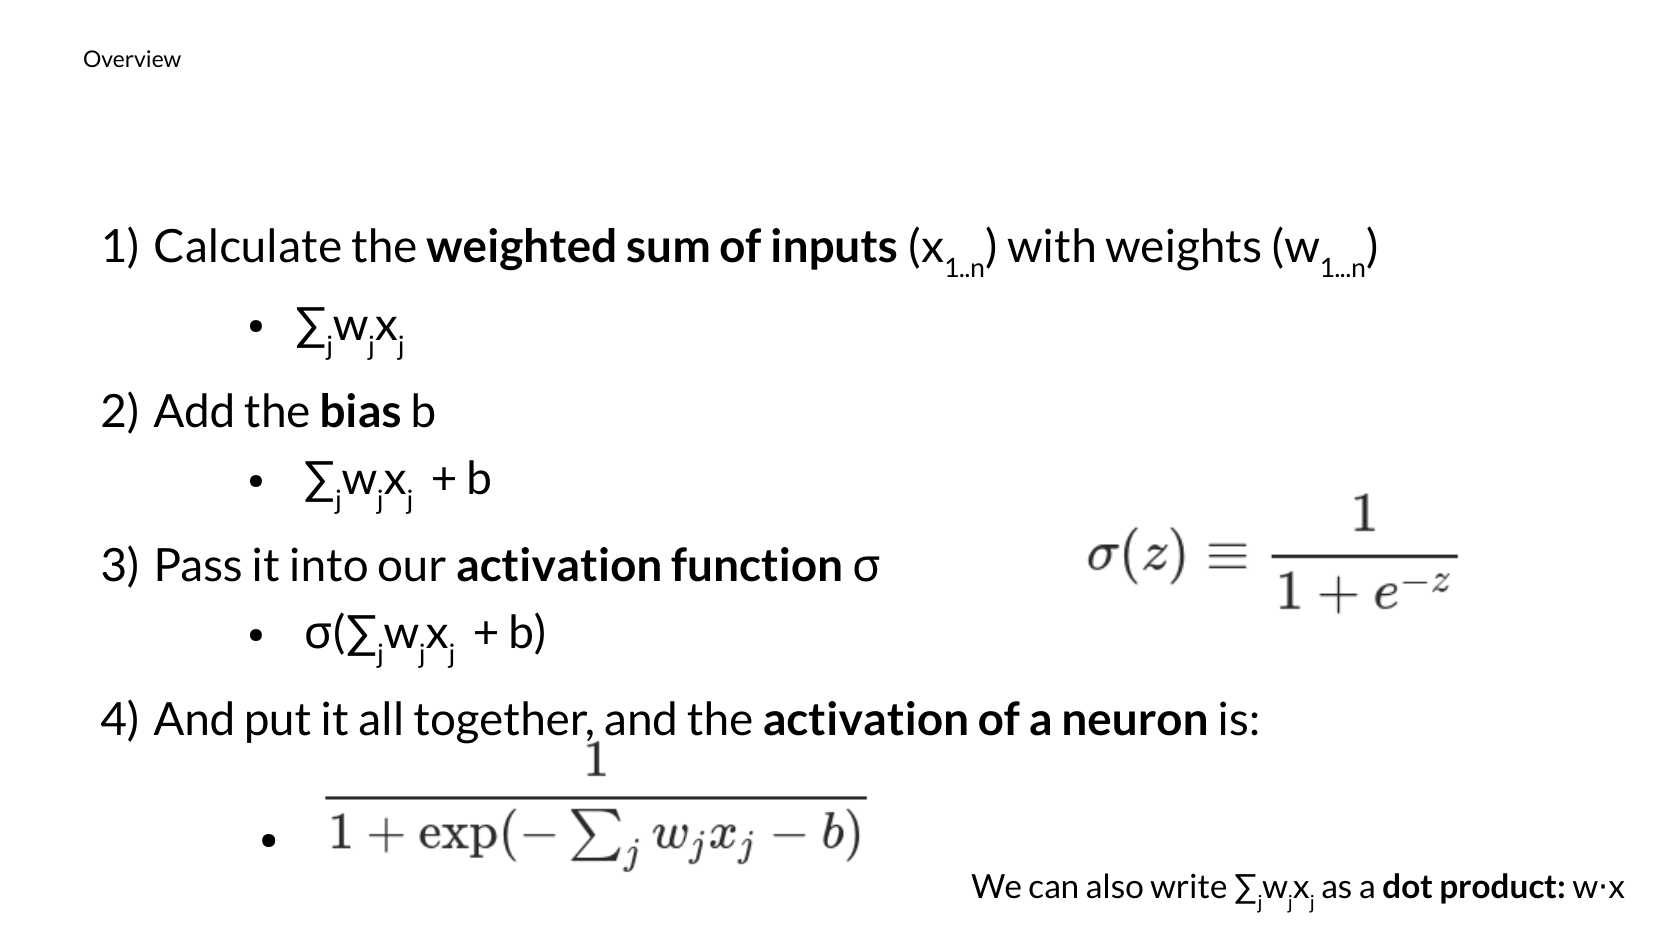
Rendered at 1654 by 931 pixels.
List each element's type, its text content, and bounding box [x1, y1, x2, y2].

text_box We can also write ∑jwjxj as a dot product: w⋅x [956, 858, 1641, 922]
picture [1062, 467, 1465, 638]
title Overview [83, 0, 1571, 119]
list Calculate the weighted sum of inputs (x1..n) with weights (w1...n) ∑jwjxj Add the bias b ∑jwjxj + b Pass it into our activation function σ σ(∑jwjxj + b) And put it all together, and the activation of a neuron is: [82, 217, 1571, 839]
picture [313, 839, 875, 891]
